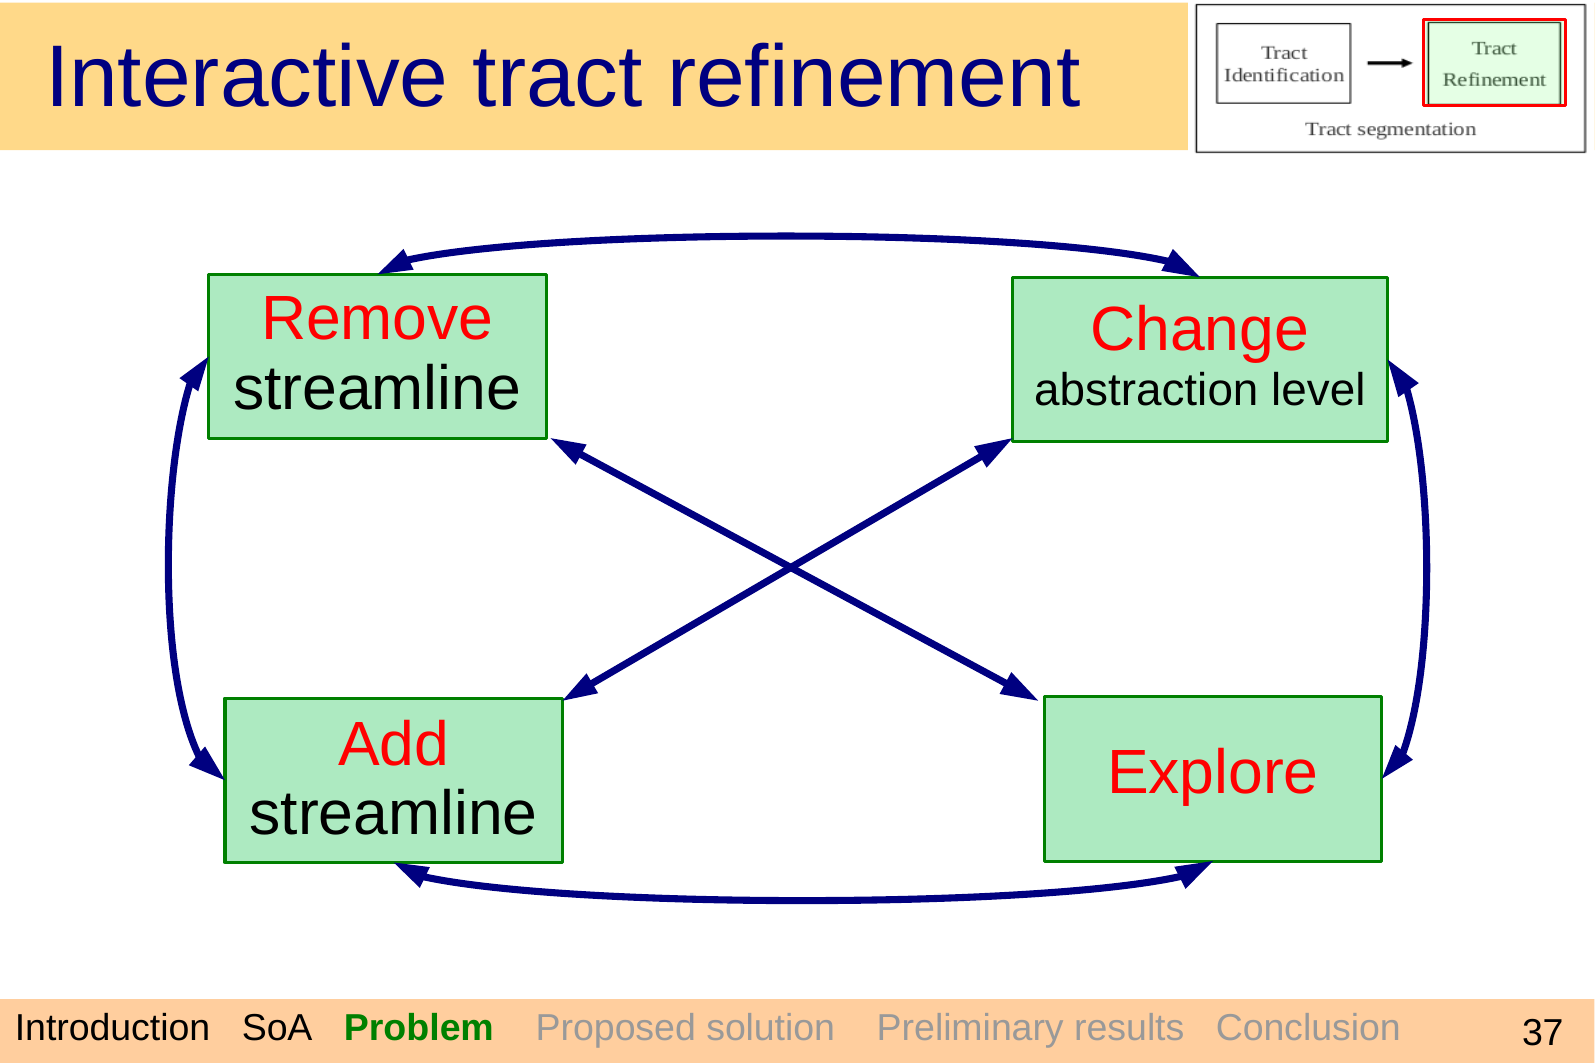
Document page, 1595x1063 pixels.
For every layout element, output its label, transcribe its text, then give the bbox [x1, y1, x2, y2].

list Change abstraction level [1012, 277, 1388, 442]
text_box Introduction SoA Problem Proposed solution Preliminary results Conclusion [0, 999, 1595, 1063]
list Remove streamline [208, 274, 547, 439]
text_box <number> [1377, 1003, 1579, 1063]
title Interactive tract refinement [0, 2, 1188, 151]
list Explore [1044, 696, 1382, 862]
list [1423, 19, 1566, 106]
picture [1188, 0, 1595, 161]
list Add streamline [225, 698, 563, 863]
